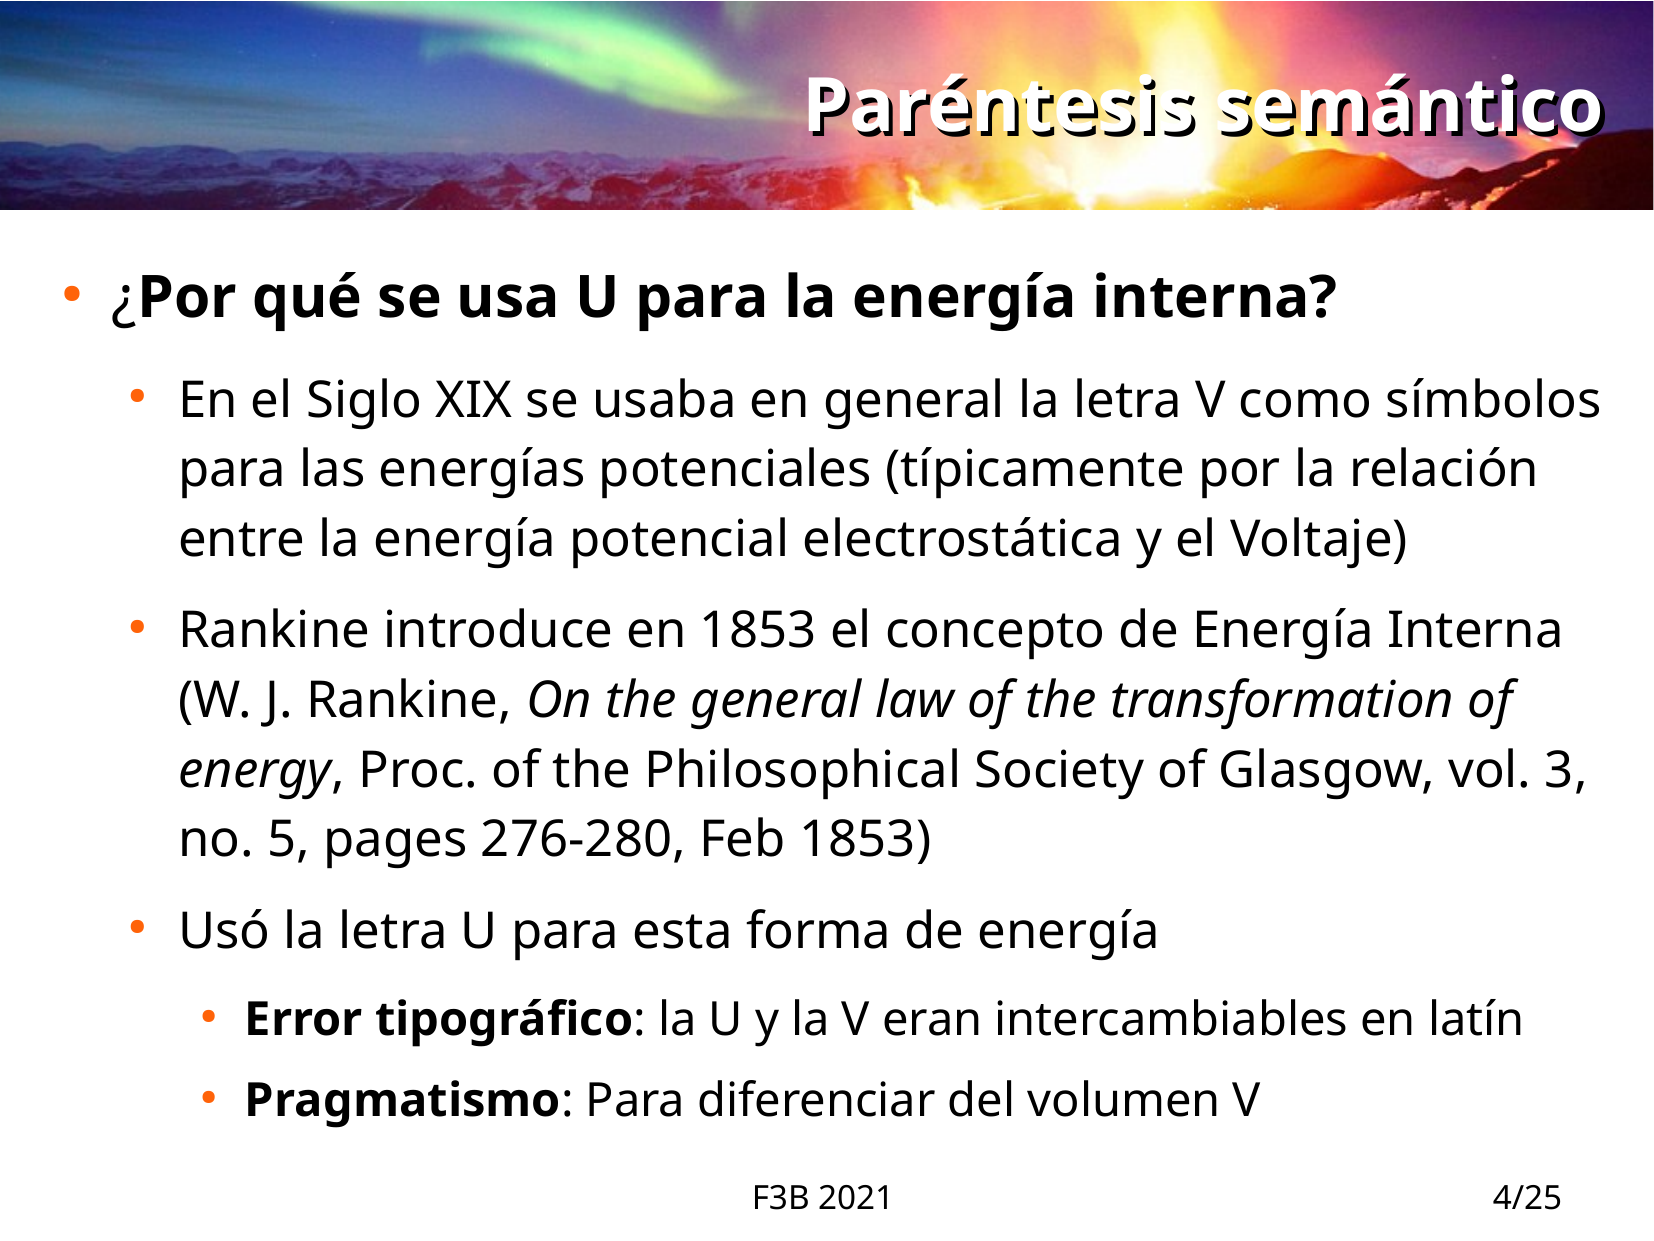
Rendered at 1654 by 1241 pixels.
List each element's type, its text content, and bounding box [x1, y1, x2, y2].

title Paréntesis semántico [45, 15, 1606, 191]
picture [0, 1, 1654, 210]
list ¿Por qué se usa U para la energía interna? En el Siglo XIX se usaba en general la letra V como símbolos para las energías potenciales (típicamente por la relación entre la energía potencial electrostática y el Voltaje) Rankine introduce en 1853 el concepto de Energía Interna (W. J. Rankine, On the general law of the transformation of energy, Proc. of the Philosophical Society of Glasgow, vol. 3, no. 5, pages 276-280, Feb 1853) Usó la letra U para esta forma de energía Error tipográfico: la U y la V eran intercambiables en latín Pragmatismo: Para diferenciar del volumen V [45, 255, 1606, 1156]
